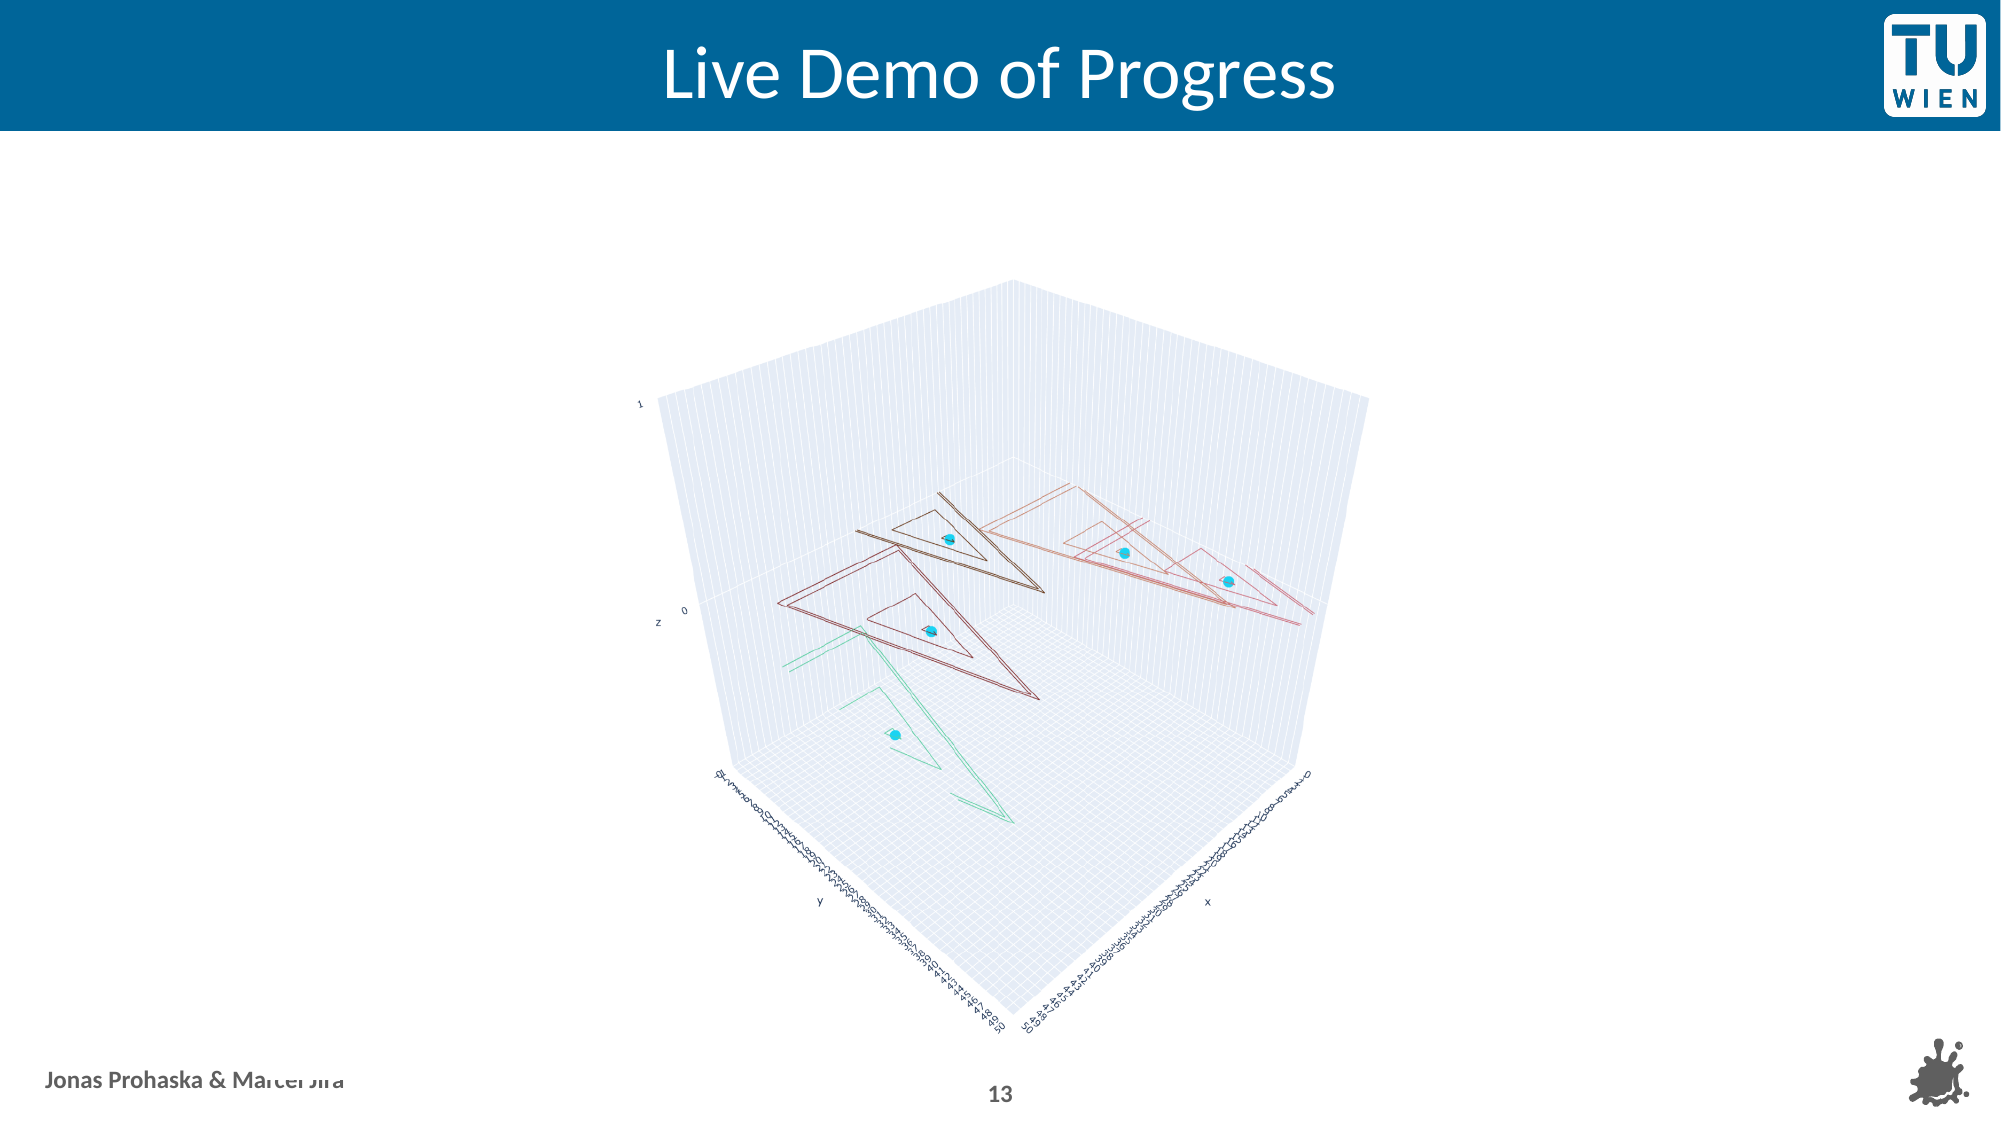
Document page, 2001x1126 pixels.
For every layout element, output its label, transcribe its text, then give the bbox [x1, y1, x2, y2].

picture [1885, 15, 1985, 116]
text_box Live Demo of Progress [137, 6, 1863, 131]
text_box <number> [882, 1080, 1119, 1118]
picture [265, 150, 1756, 1080]
text_box Jonas Prohaska & Marcel Jira [25, 1068, 837, 1118]
